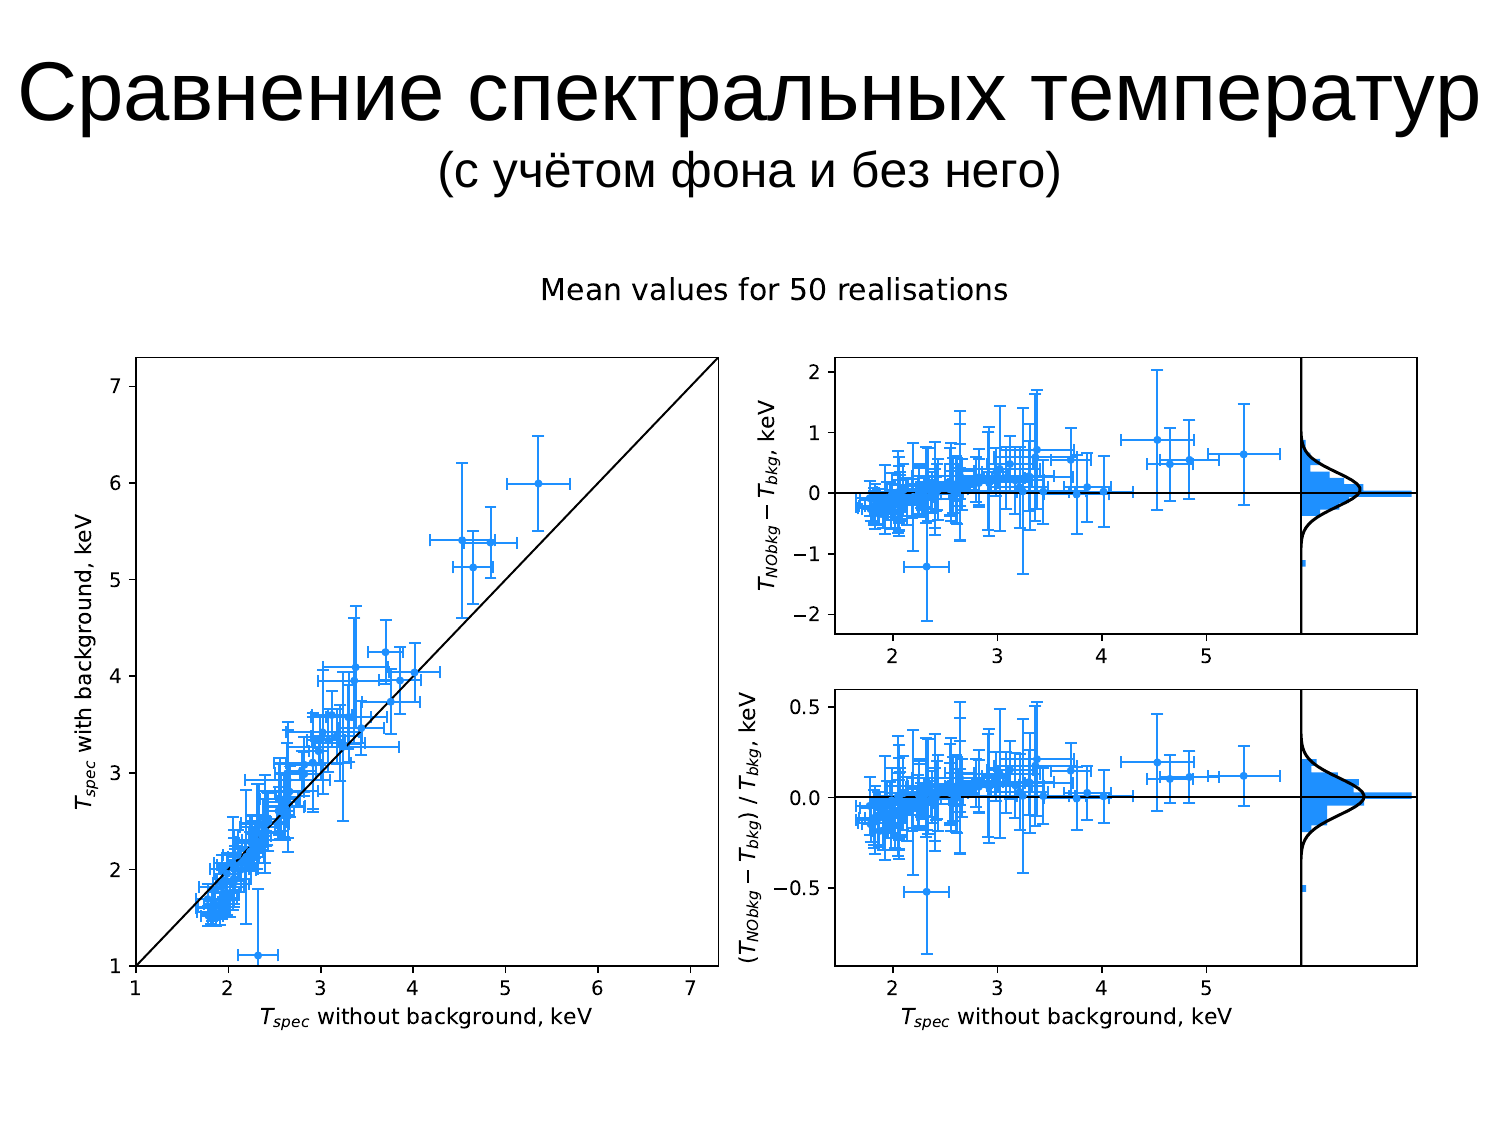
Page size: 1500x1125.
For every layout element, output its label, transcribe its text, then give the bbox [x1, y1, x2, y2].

picture [0, 262, 1500, 1054]
title Сравнение спектральных температур (с учётом фона и без него) [0, 23, 1500, 212]
